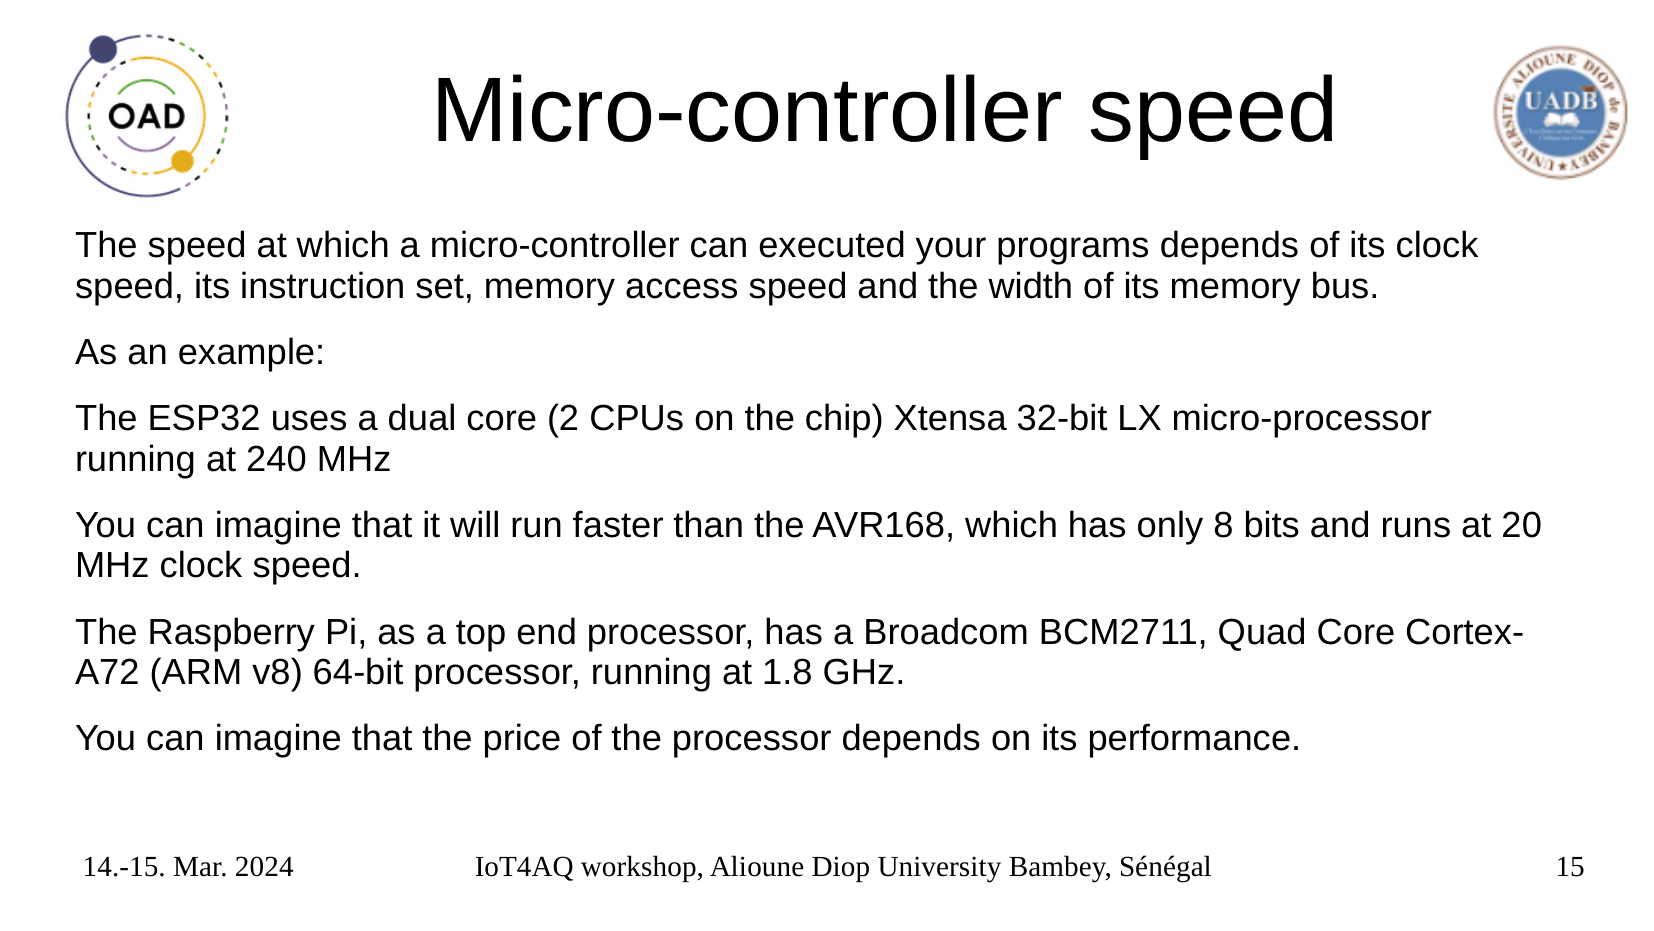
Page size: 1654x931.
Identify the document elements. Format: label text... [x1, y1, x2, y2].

picture [25, 20, 263, 218]
list The speed at which a micro-controller can executed your programs depends of its clock speed, its instruction set, memory access speed and the width of its memory bus. As an example: The ESP32 uses a dual core (2 CPUs on the chip) Xtensa 32-bit LX micro-processor running at 240 MHz You can imagine that it will run faster than the AVR168, which has only 8 bits and runs at 20 MHz clock speed. The Raspberry Pi, as a top end processor, has a Broadcom BCM2711, Quad Core Cortex-A72 (ARM v8) 64-bit processor, running at 1.8 GHz. You can imagine that the price of the processor depends on its performance. [75, 225, 1564, 826]
picture [1482, 37, 1641, 188]
title Micro-controller speed [301, 32, 1469, 188]
